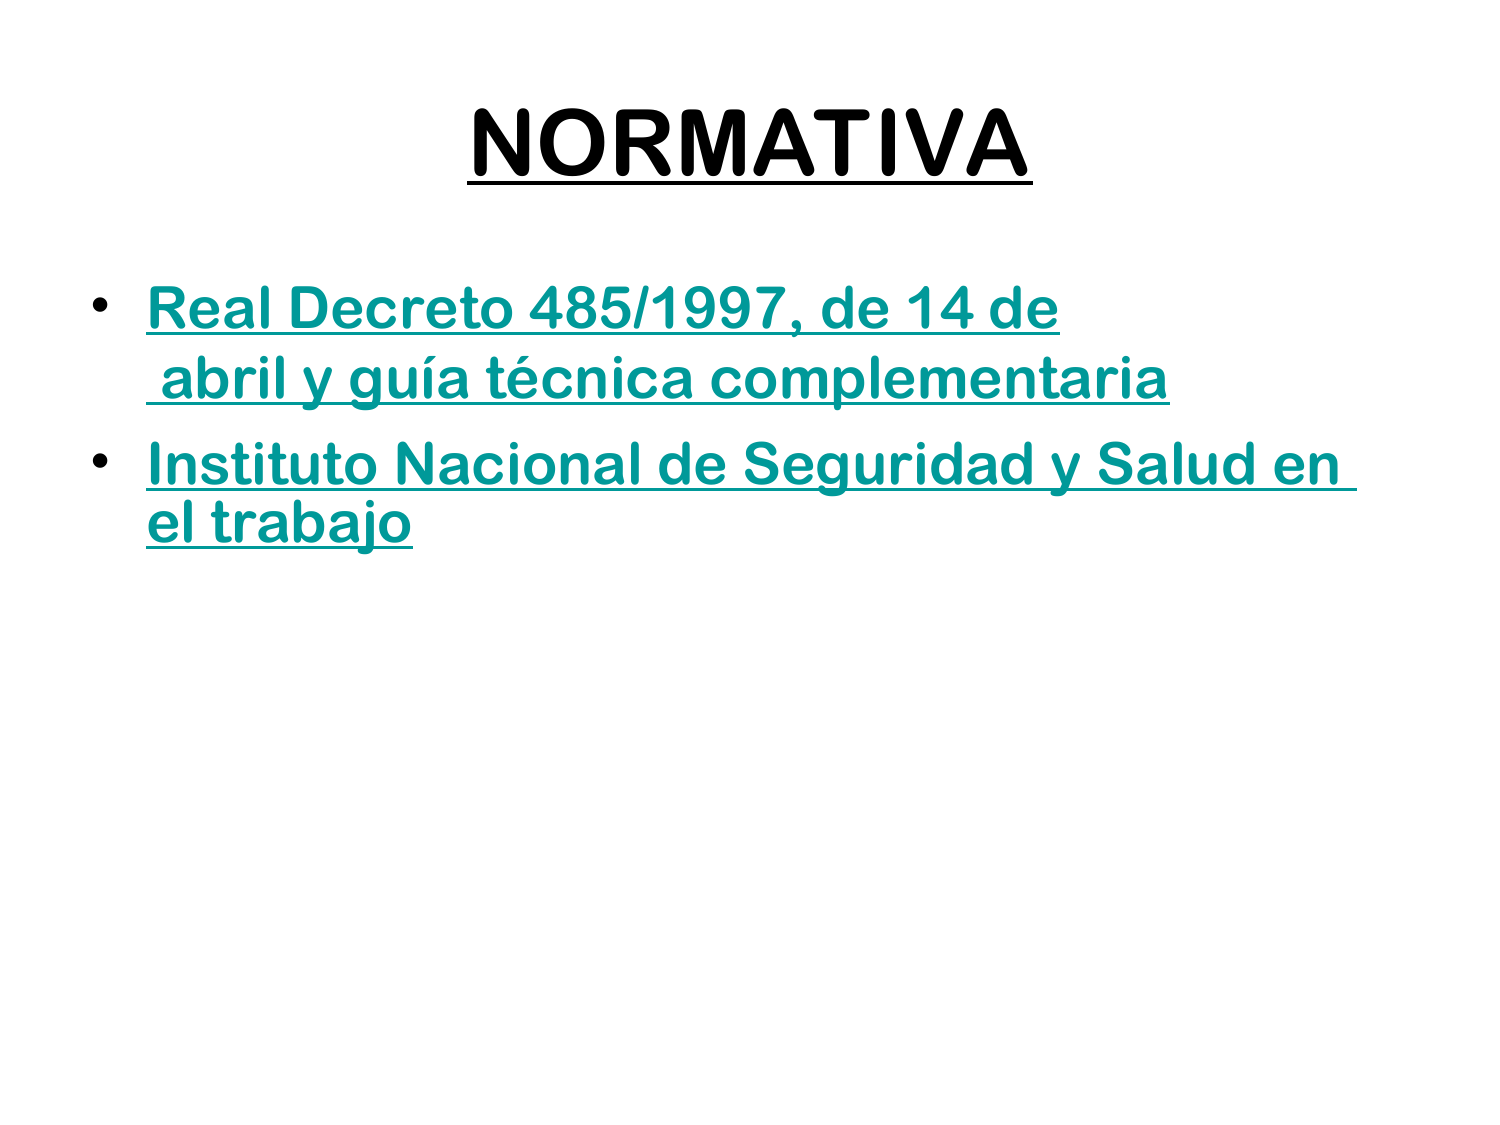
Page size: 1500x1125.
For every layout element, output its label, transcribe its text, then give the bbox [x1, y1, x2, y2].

list Real Decreto 485/1997, de 14 de abril y guía técnica complementaria Instituto Nacional de Seguridad y Salud en el trabajo [75, 262, 1388, 1005]
title NORMATIVA [75, 45, 1426, 233]
